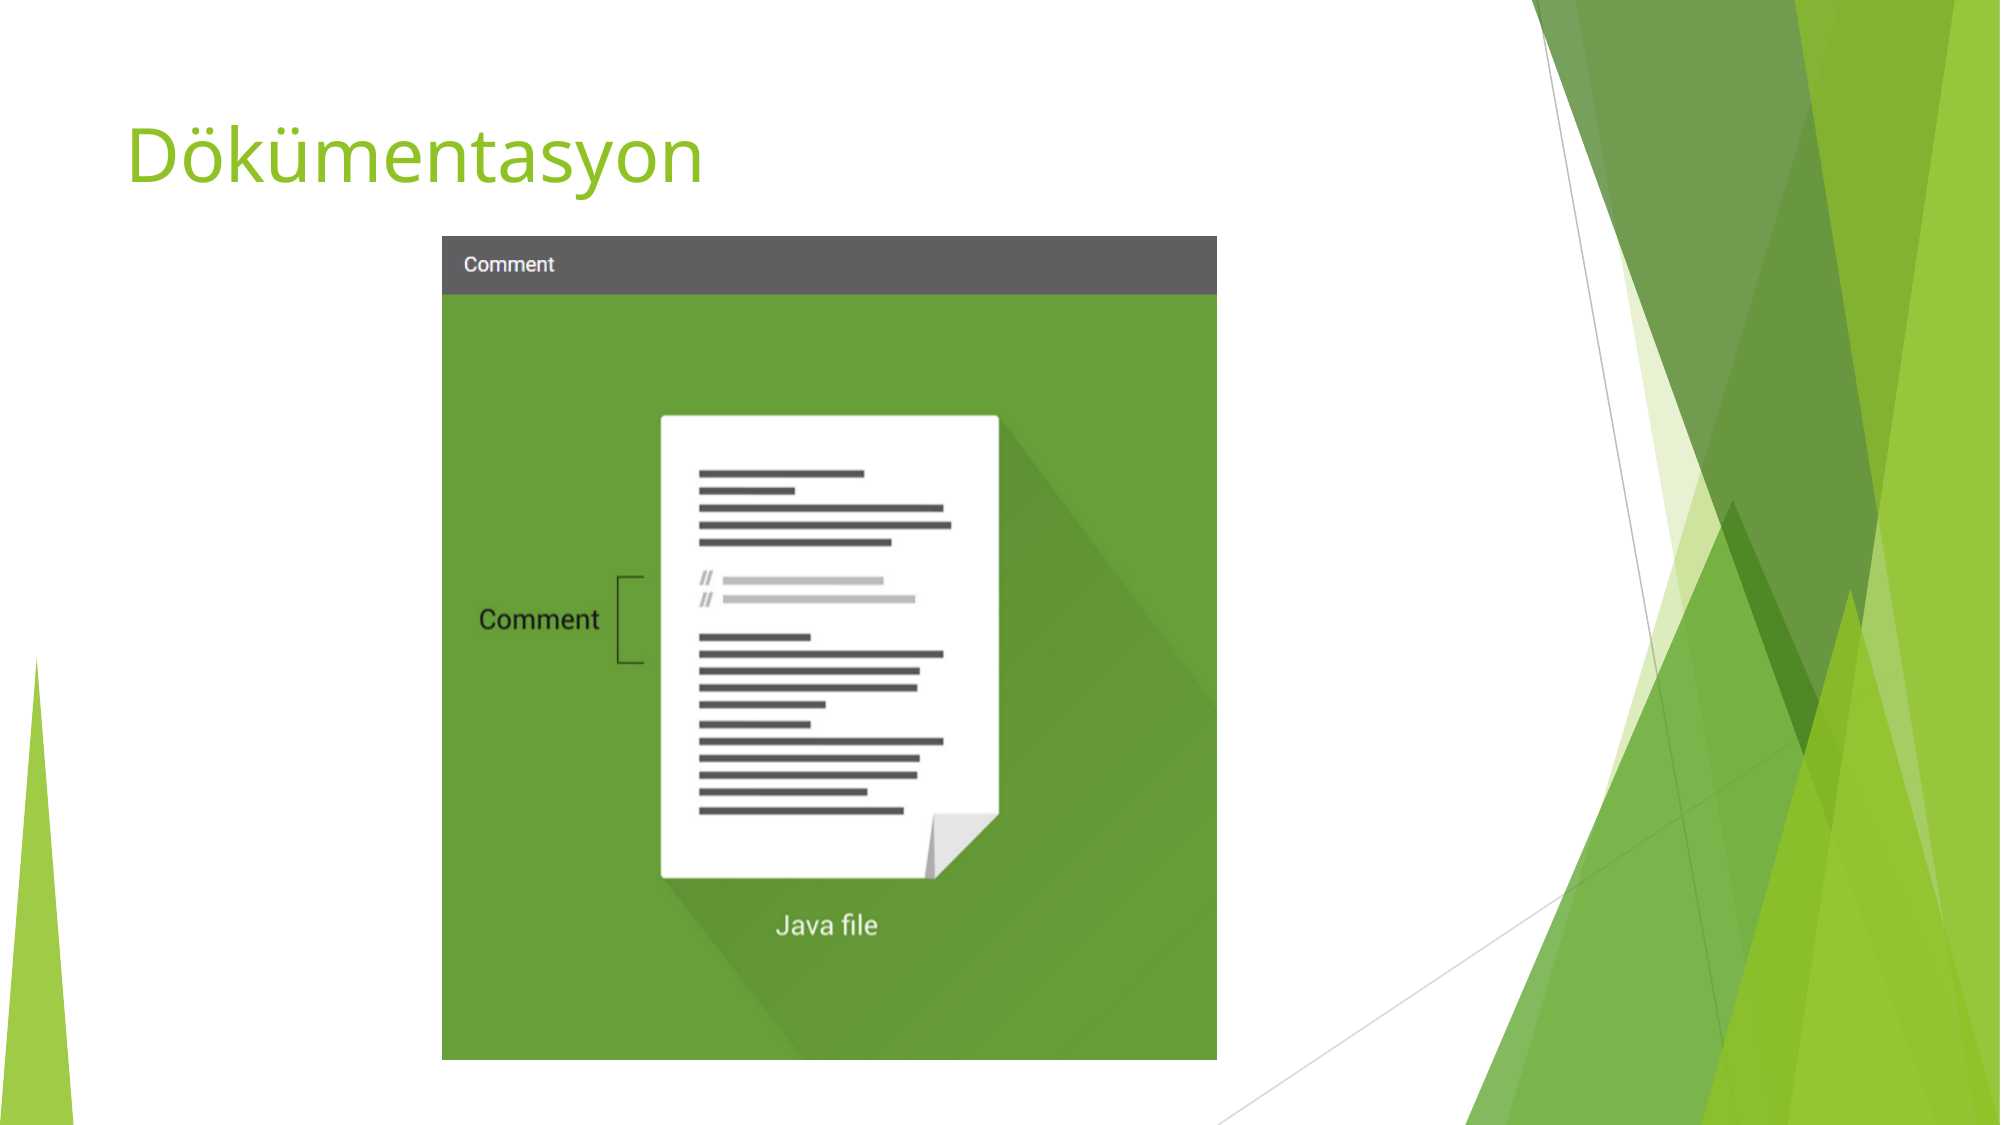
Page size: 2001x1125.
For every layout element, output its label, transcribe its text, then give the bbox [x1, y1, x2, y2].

title Dökümentasyon [111, 99, 1522, 317]
picture [442, 236, 1217, 1061]
